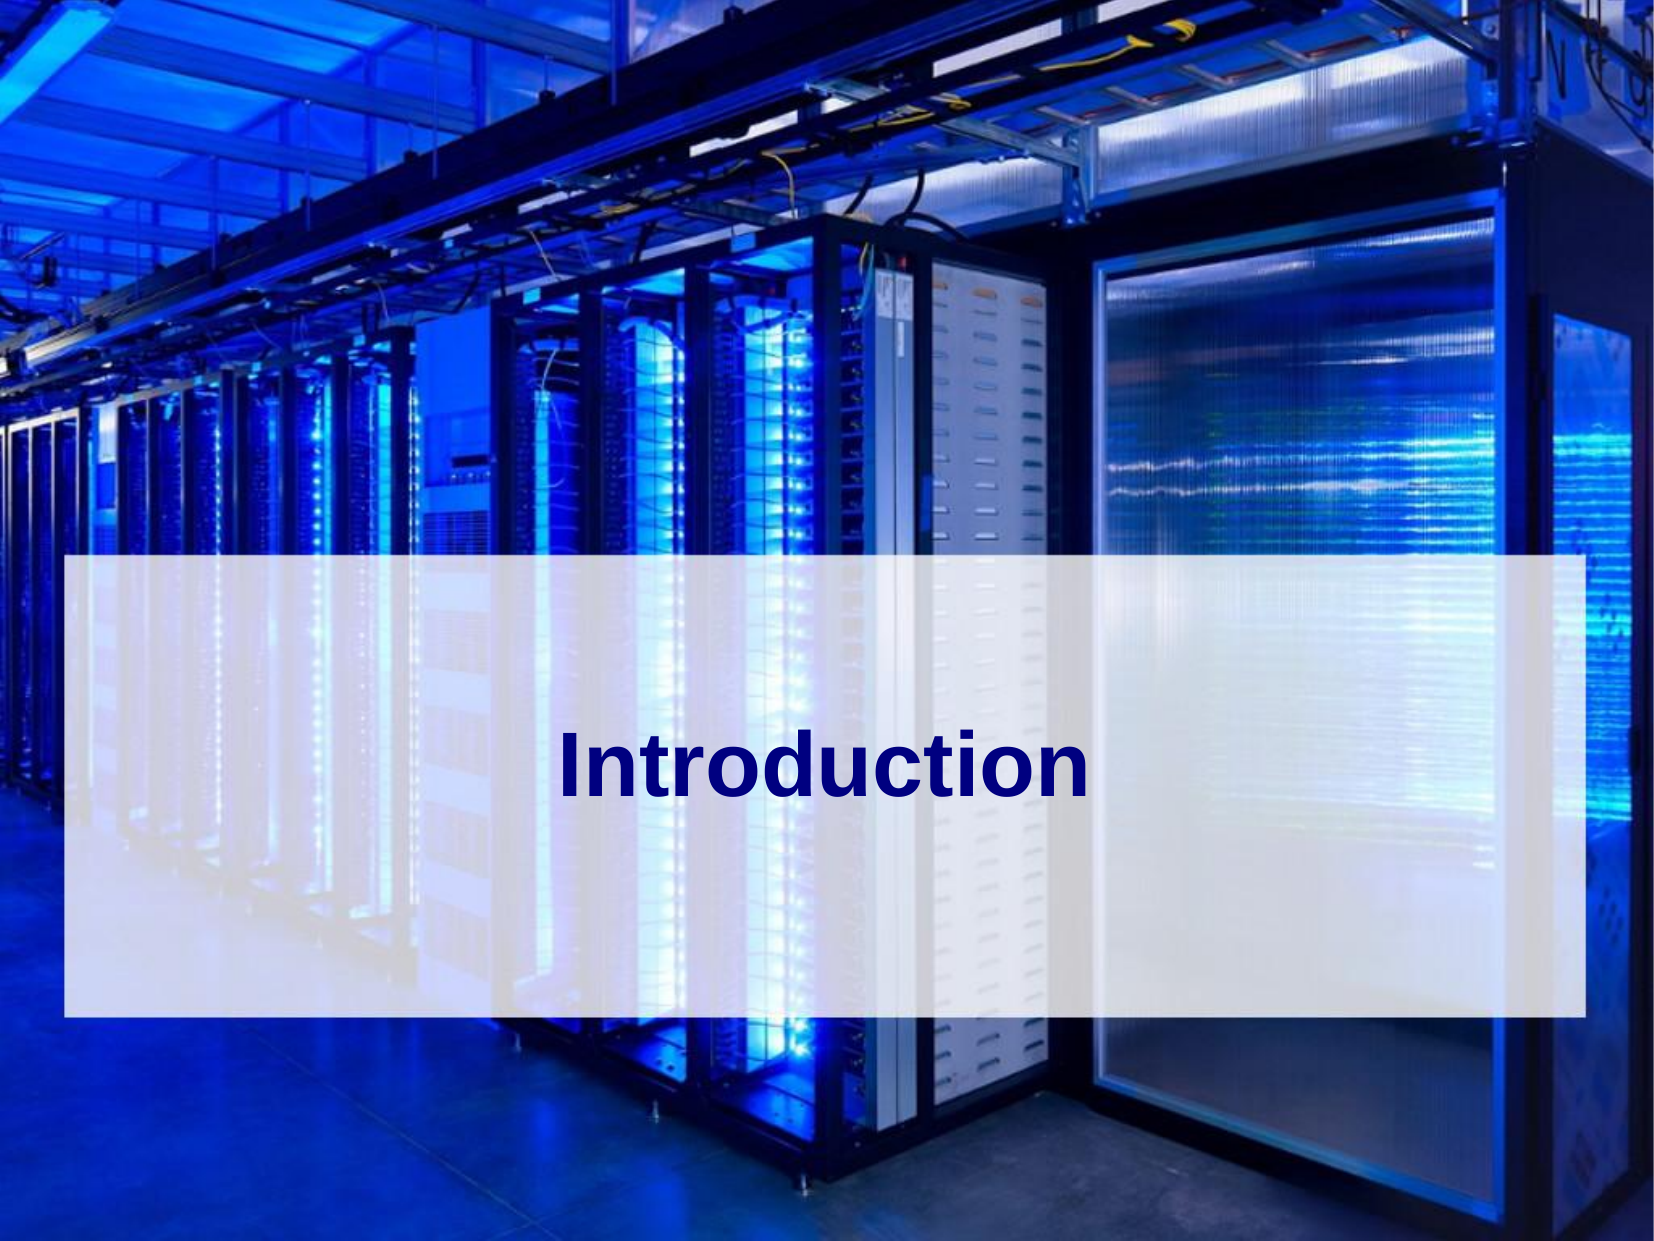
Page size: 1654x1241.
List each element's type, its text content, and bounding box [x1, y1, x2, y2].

picture [0, 0, 1654, 1241]
title Introduction [60, 660, 1591, 871]
